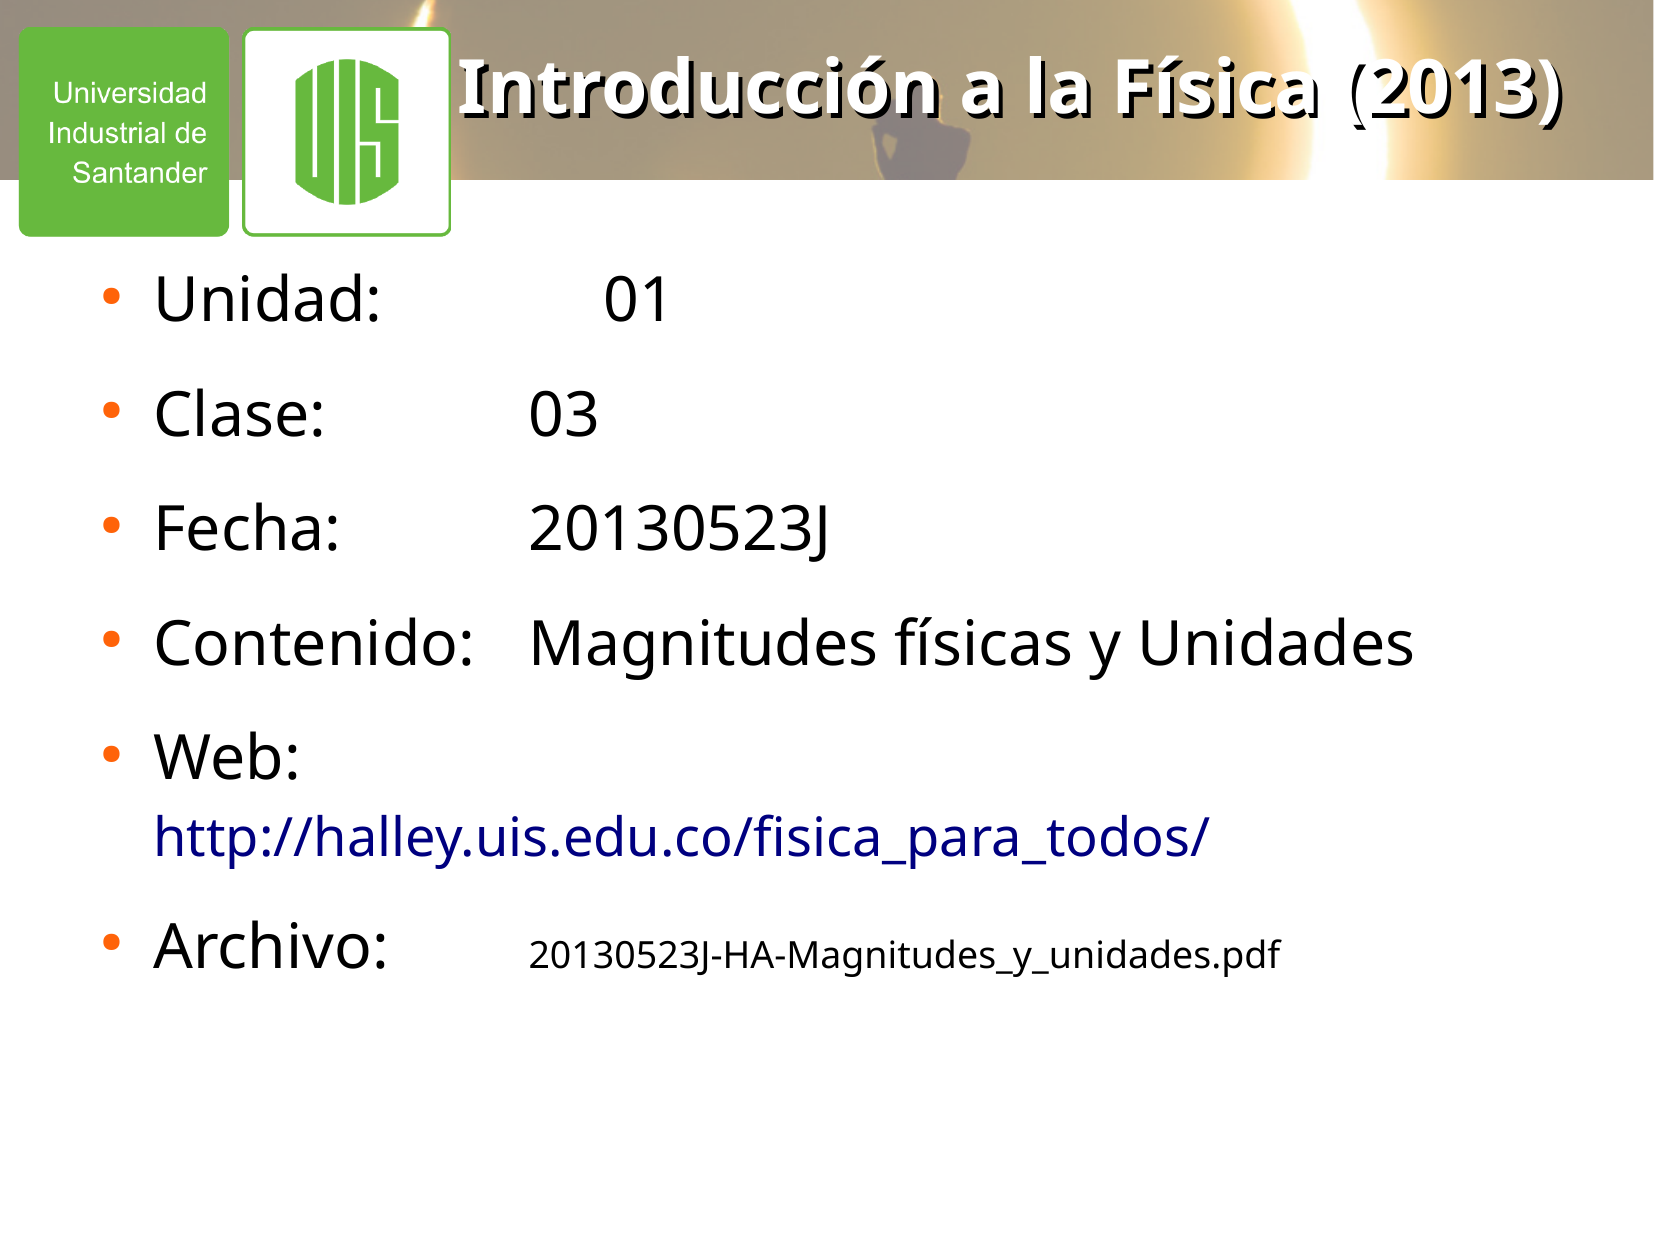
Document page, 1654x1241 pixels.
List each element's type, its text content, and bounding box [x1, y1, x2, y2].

list Unidad: 01 Clase: 03 Fecha: 20130523J Contenido: Magnitudes físicas y Unidades Web: http://halley.uis.edu.co/fisica_para_todos/ Archivo: 20130523J-HA-Magnitudes_y_unidades.pdf [82, 255, 1571, 1141]
picture [0, 0, 1654, 237]
title Introducción a la Física (2013) [75, 19, 1564, 151]
